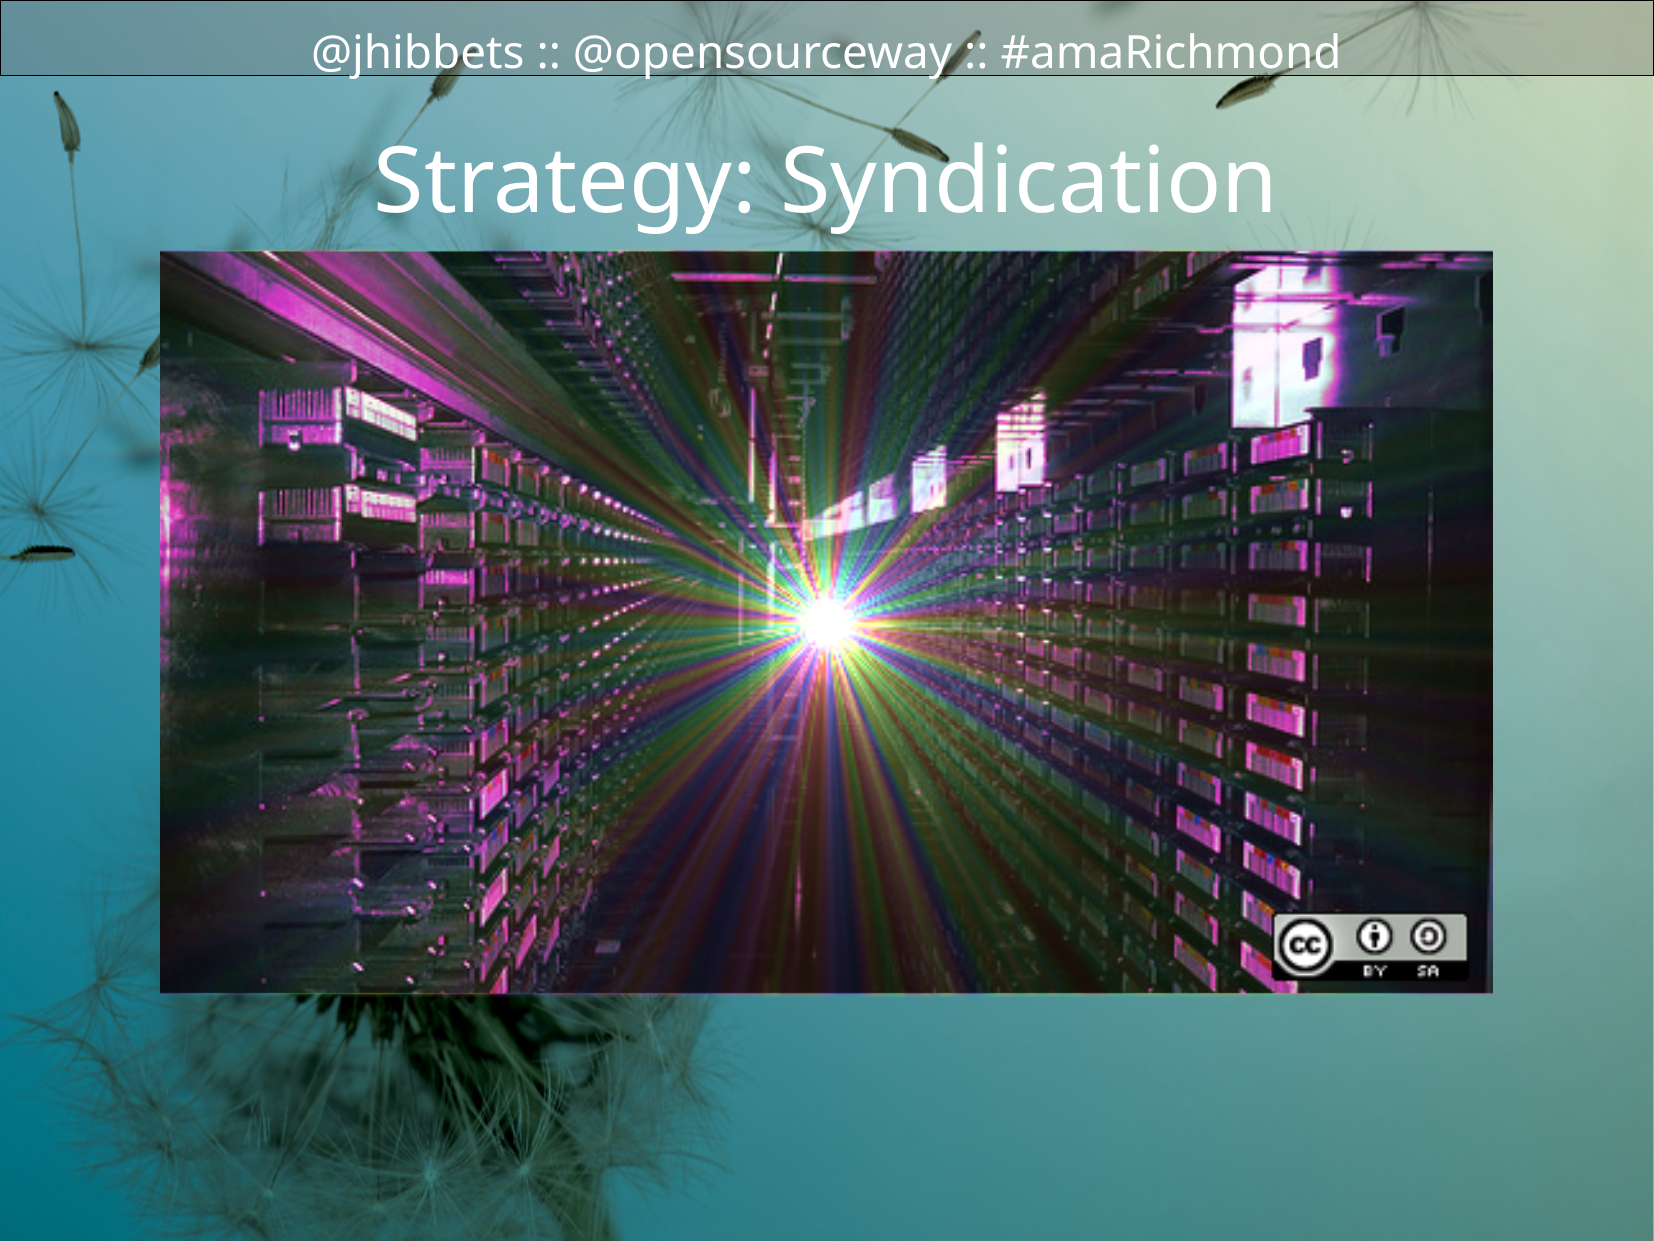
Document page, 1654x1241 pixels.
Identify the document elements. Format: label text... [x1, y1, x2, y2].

picture [0, 76, 1654, 1241]
title Strategy: Syndication [82, 73, 1571, 281]
